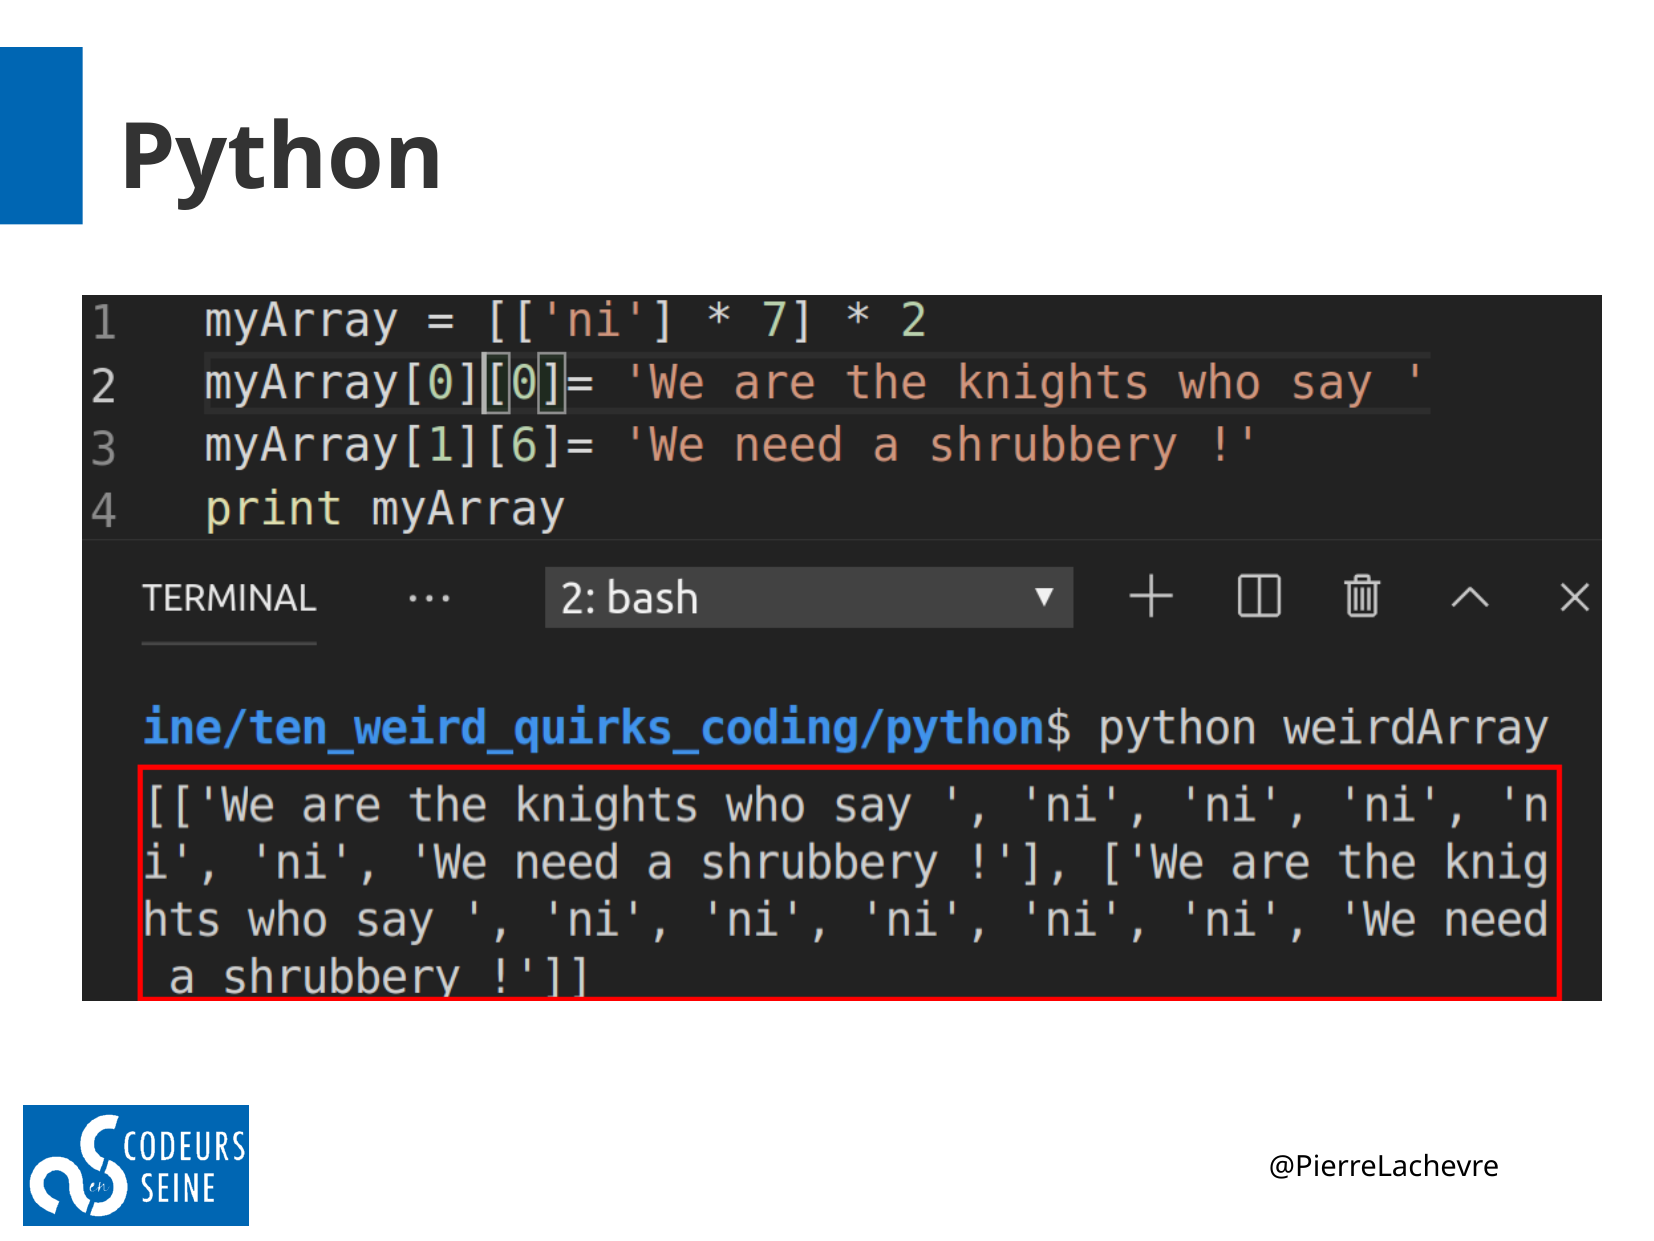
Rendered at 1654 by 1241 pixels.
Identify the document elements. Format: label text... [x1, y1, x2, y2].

title Python [118, 49, 1571, 257]
picture [23, 1105, 249, 1226]
picture [82, 295, 1602, 1001]
